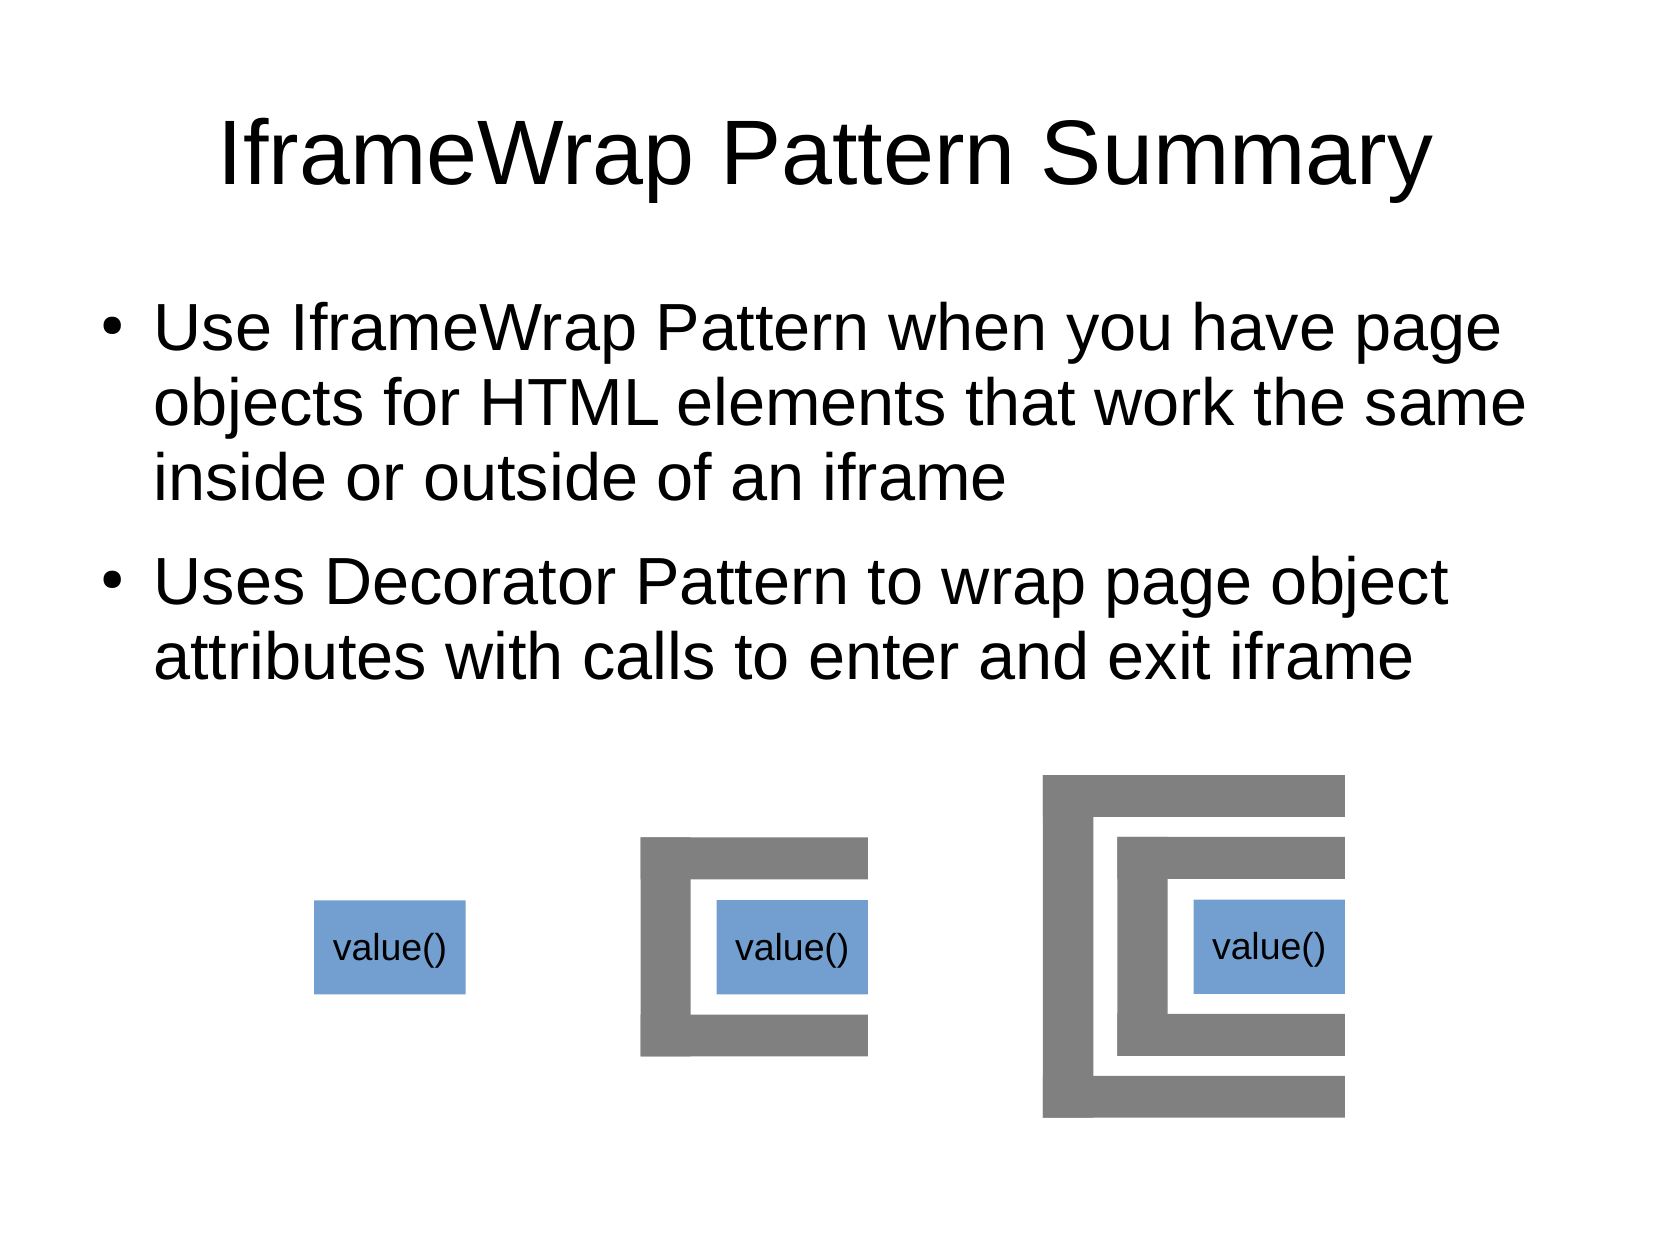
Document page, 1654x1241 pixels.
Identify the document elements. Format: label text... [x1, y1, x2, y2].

title IframeWrap Pattern Summary [82, 49, 1571, 257]
text_box value() [314, 900, 466, 995]
text_box [1117, 836, 1345, 1056]
list Use IframeWrap Pattern when you have page objects for HTML elements that work the same inside or outside of an iframe Uses Decorator Pattern to wrap page object attributes with calls to enter and exit iframe [82, 290, 1538, 1010]
text_box [1042, 775, 1345, 1118]
text_box [640, 837, 868, 1057]
text_box value() [716, 900, 868, 995]
text_box value() [1193, 899, 1345, 994]
